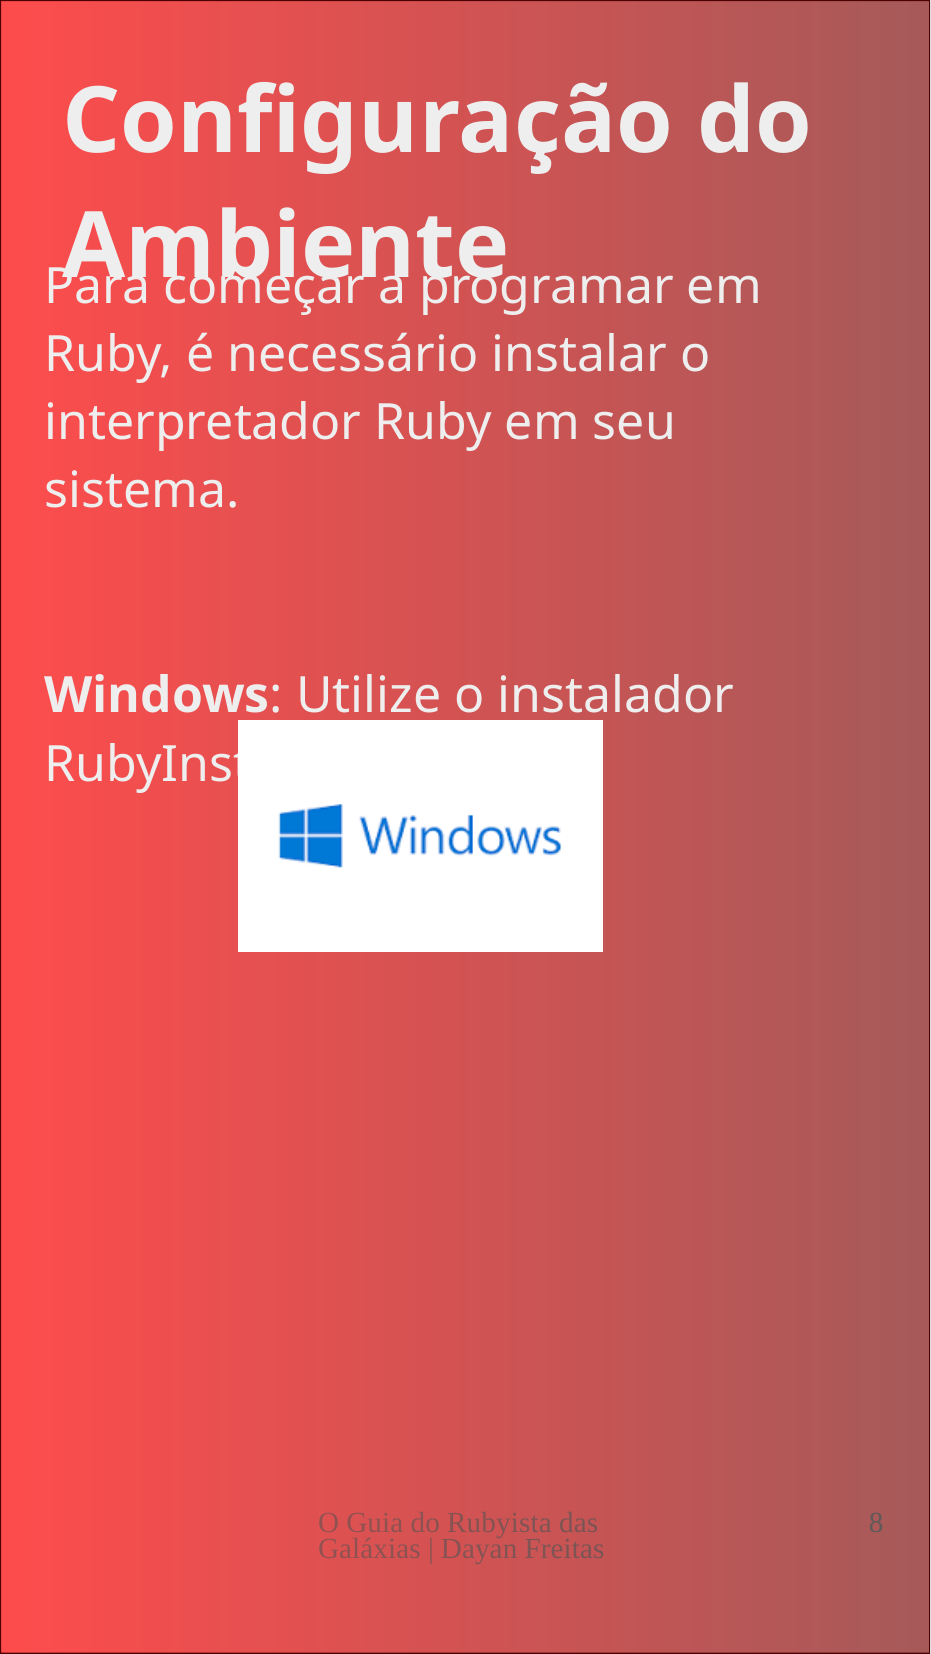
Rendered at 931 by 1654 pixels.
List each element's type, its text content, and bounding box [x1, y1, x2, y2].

text_box Para começar a programar em Ruby, é necessário instalar o interpretador Ruby em seu sistema. Windows: Utilize o instalador RubyInstaller. [0, 242, 922, 1158]
text_box Configuração do Ambiente [47, 47, 839, 242]
picture [238, 720, 603, 952]
text_box [0, 0, 931, 1654]
